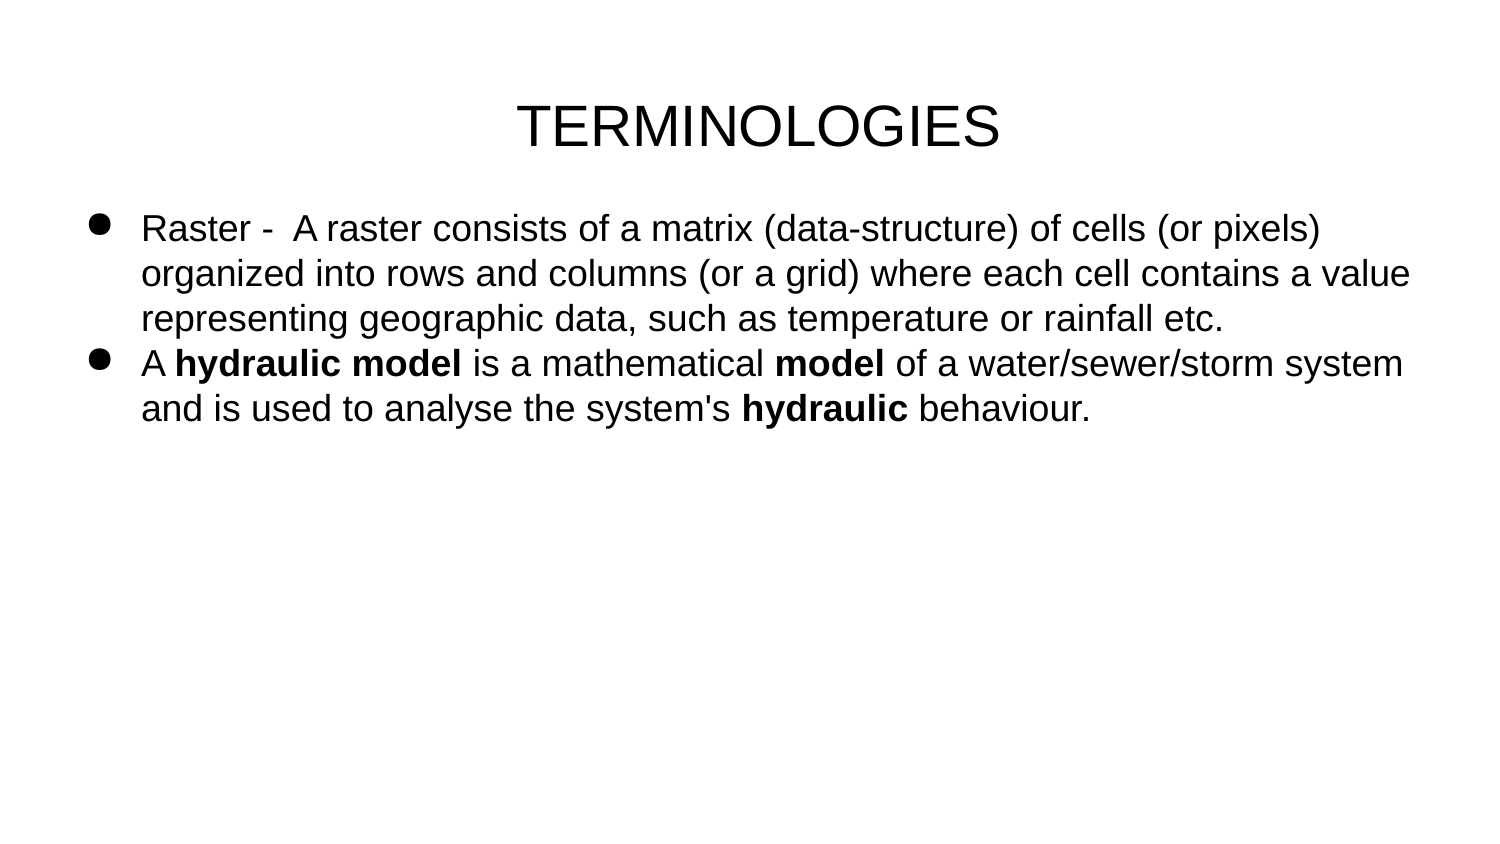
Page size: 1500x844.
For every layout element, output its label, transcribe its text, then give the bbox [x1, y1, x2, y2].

title TERMINOLOGIES [51, 72, 1449, 167]
list Raster - A raster consists of a matrix (data-structure) of cells (or pixels) organized into rows and columns (or a grid) where each cell contains a value representing geographic data, such as temperature or rainfall etc. A hydraulic model is a mathematical model of a water/sewer/storm system and is used to analyse the system's hydraulic behaviour. [51, 189, 1449, 750]
